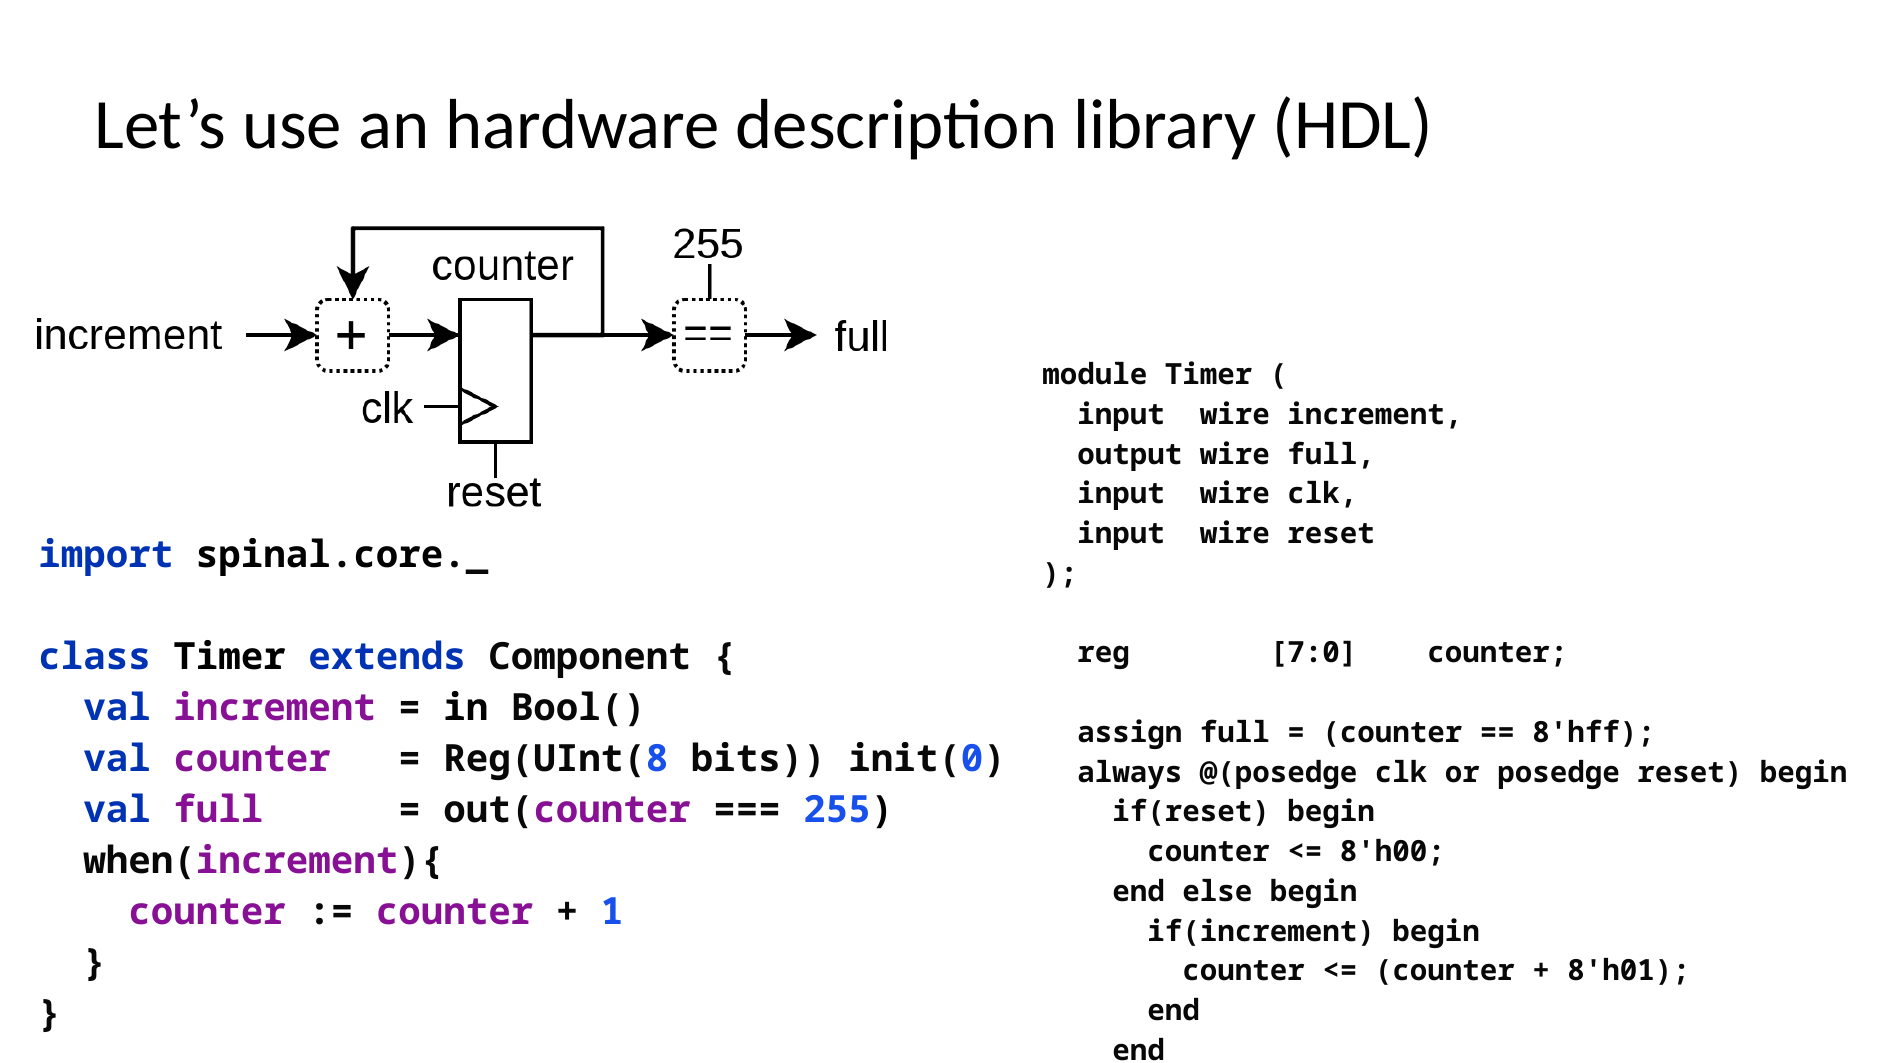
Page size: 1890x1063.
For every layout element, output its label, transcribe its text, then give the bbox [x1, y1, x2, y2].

text_box module Timer ( input wire increment, output wire full, input wire clk, input wire reset ); reg [7:0] counter; assign full = (counter == 8'hff); always @(posedge clk or posedge reset) begin if(reset) begin counter <= 8'h00; end else begin if(increment) begin counter <= (counter + 8'h01); end end end endmodule [1027, 346, 1890, 1004]
title Let’s use an hardware description library (HDL) [94, 42, 1796, 220]
picture [0, 165, 993, 565]
text_box import spinal.core._ class Timer extends Component { val increment = in Bool() val counter = Reg(UInt(8 bits)) init(0) val full = out(counter === 255) when(increment){ counter := counter + 1 } } object MyMain extends App{ SpinalVerilog(new Timer) } [23, 519, 1306, 1060]
